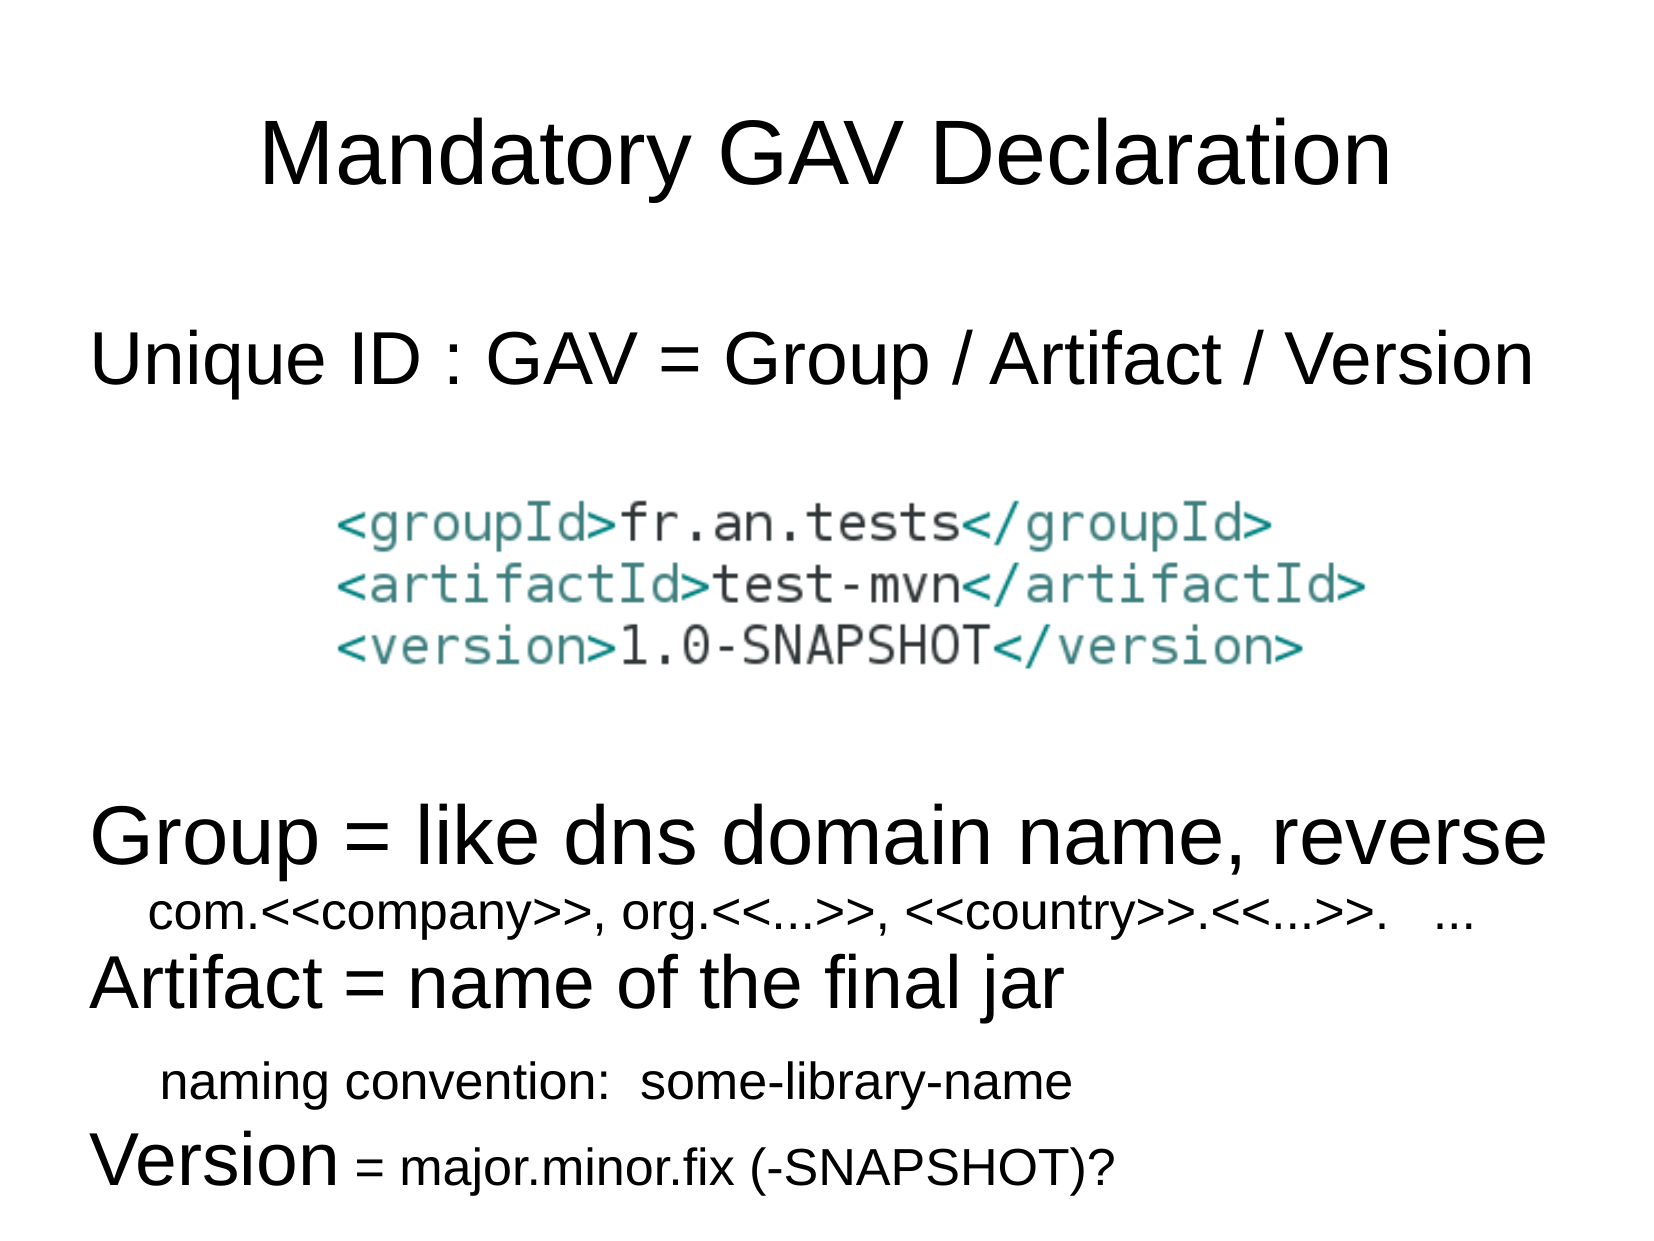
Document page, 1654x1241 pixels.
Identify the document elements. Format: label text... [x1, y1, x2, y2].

title Mandatory GAV Declaration [82, 49, 1571, 257]
text_box Unique ID : GAV = Group / Artifact / Version [75, 309, 1551, 408]
text_box Group = like dns domain name, reverse com.<<company>>, org.<<...>>, <<country>>.<<...>>. ... Artifact = name of the final jar naming convention: some-library-name Version = major.minor.fix (-SNAPSHOT)? [75, 782, 1565, 1209]
picture [321, 495, 1372, 680]
